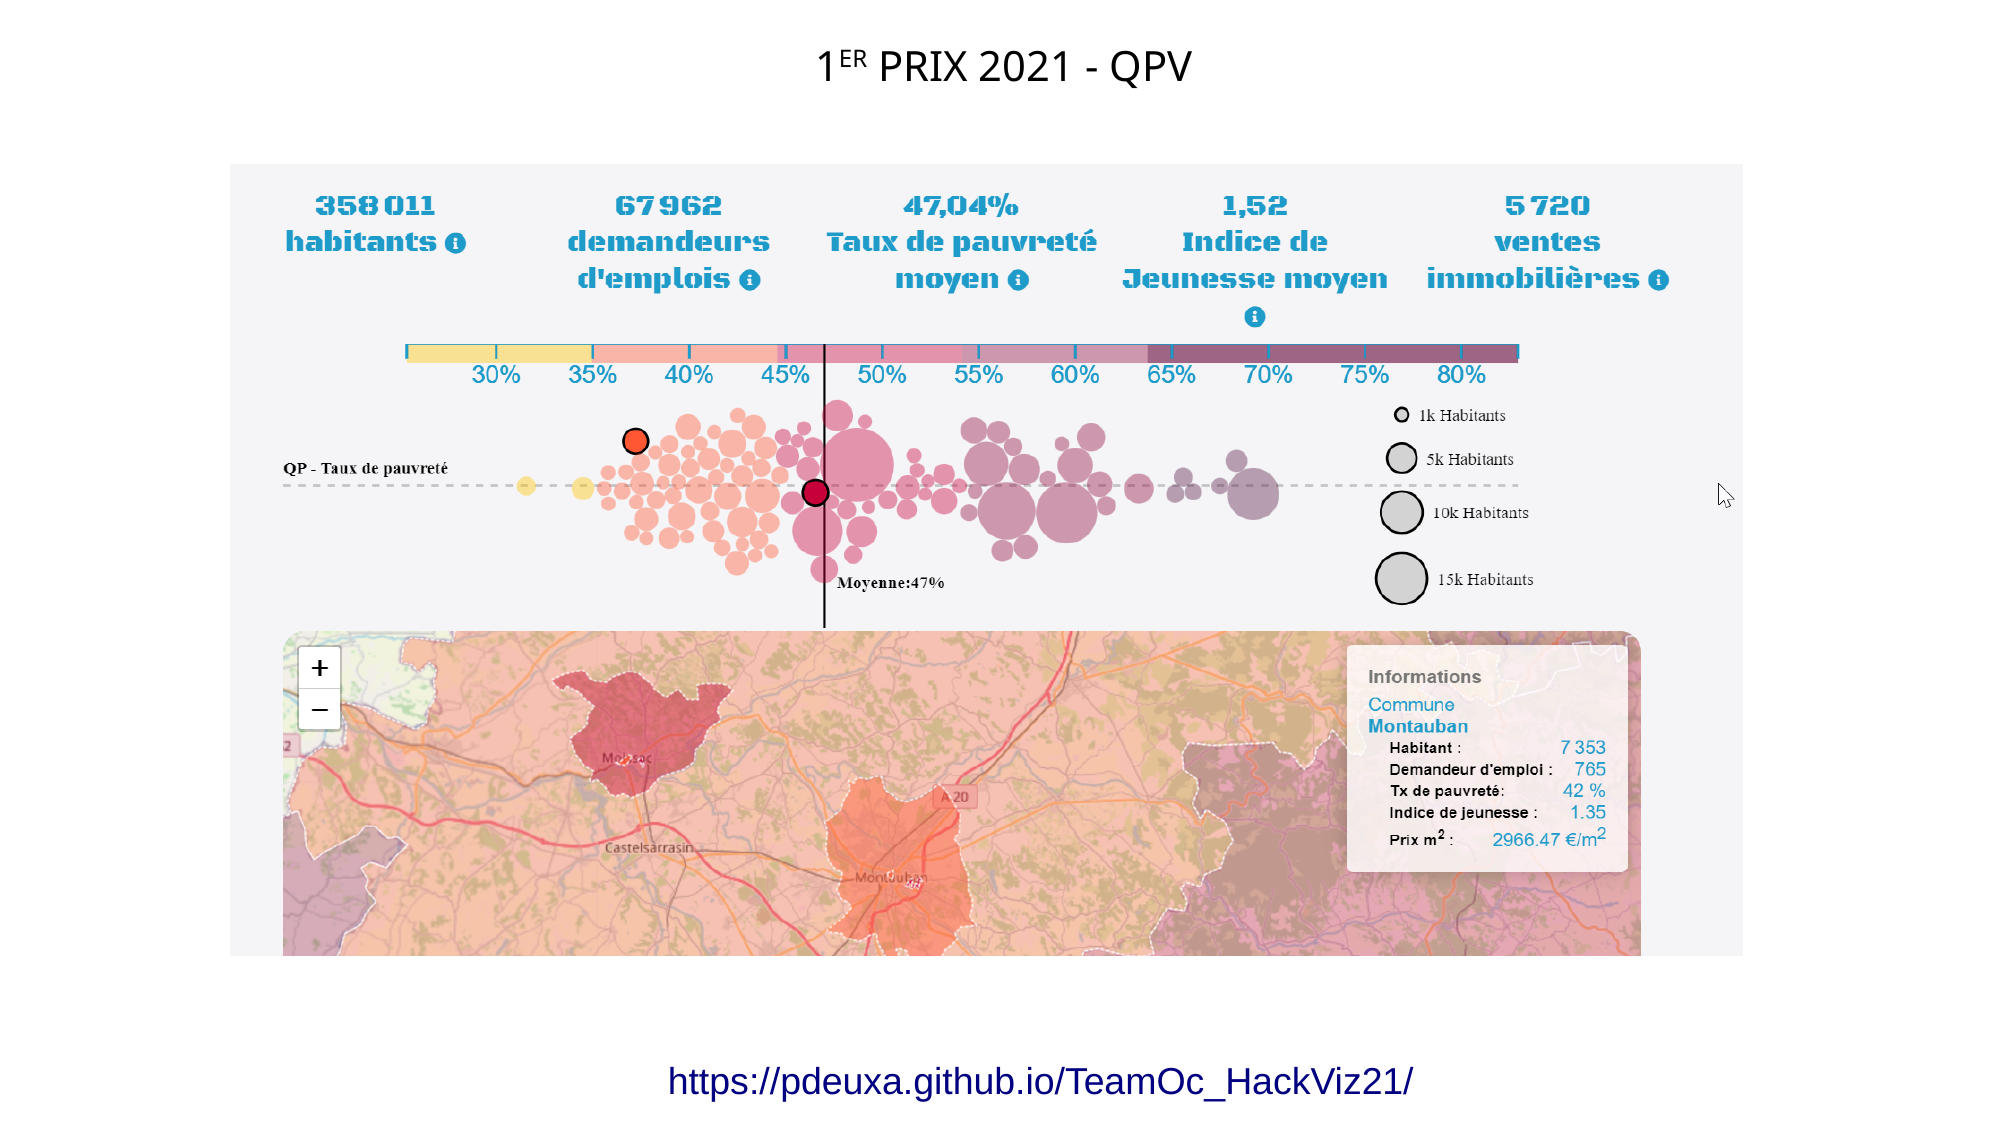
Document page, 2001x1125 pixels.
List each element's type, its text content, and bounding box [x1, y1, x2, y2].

picture [230, 164, 1743, 956]
text_box https://pdeuxa.github.io/TeamOc_HackViz21/ [653, 1053, 1430, 1111]
text_box 1er prix 2021 - QPV [0, 0, 2000, 130]
